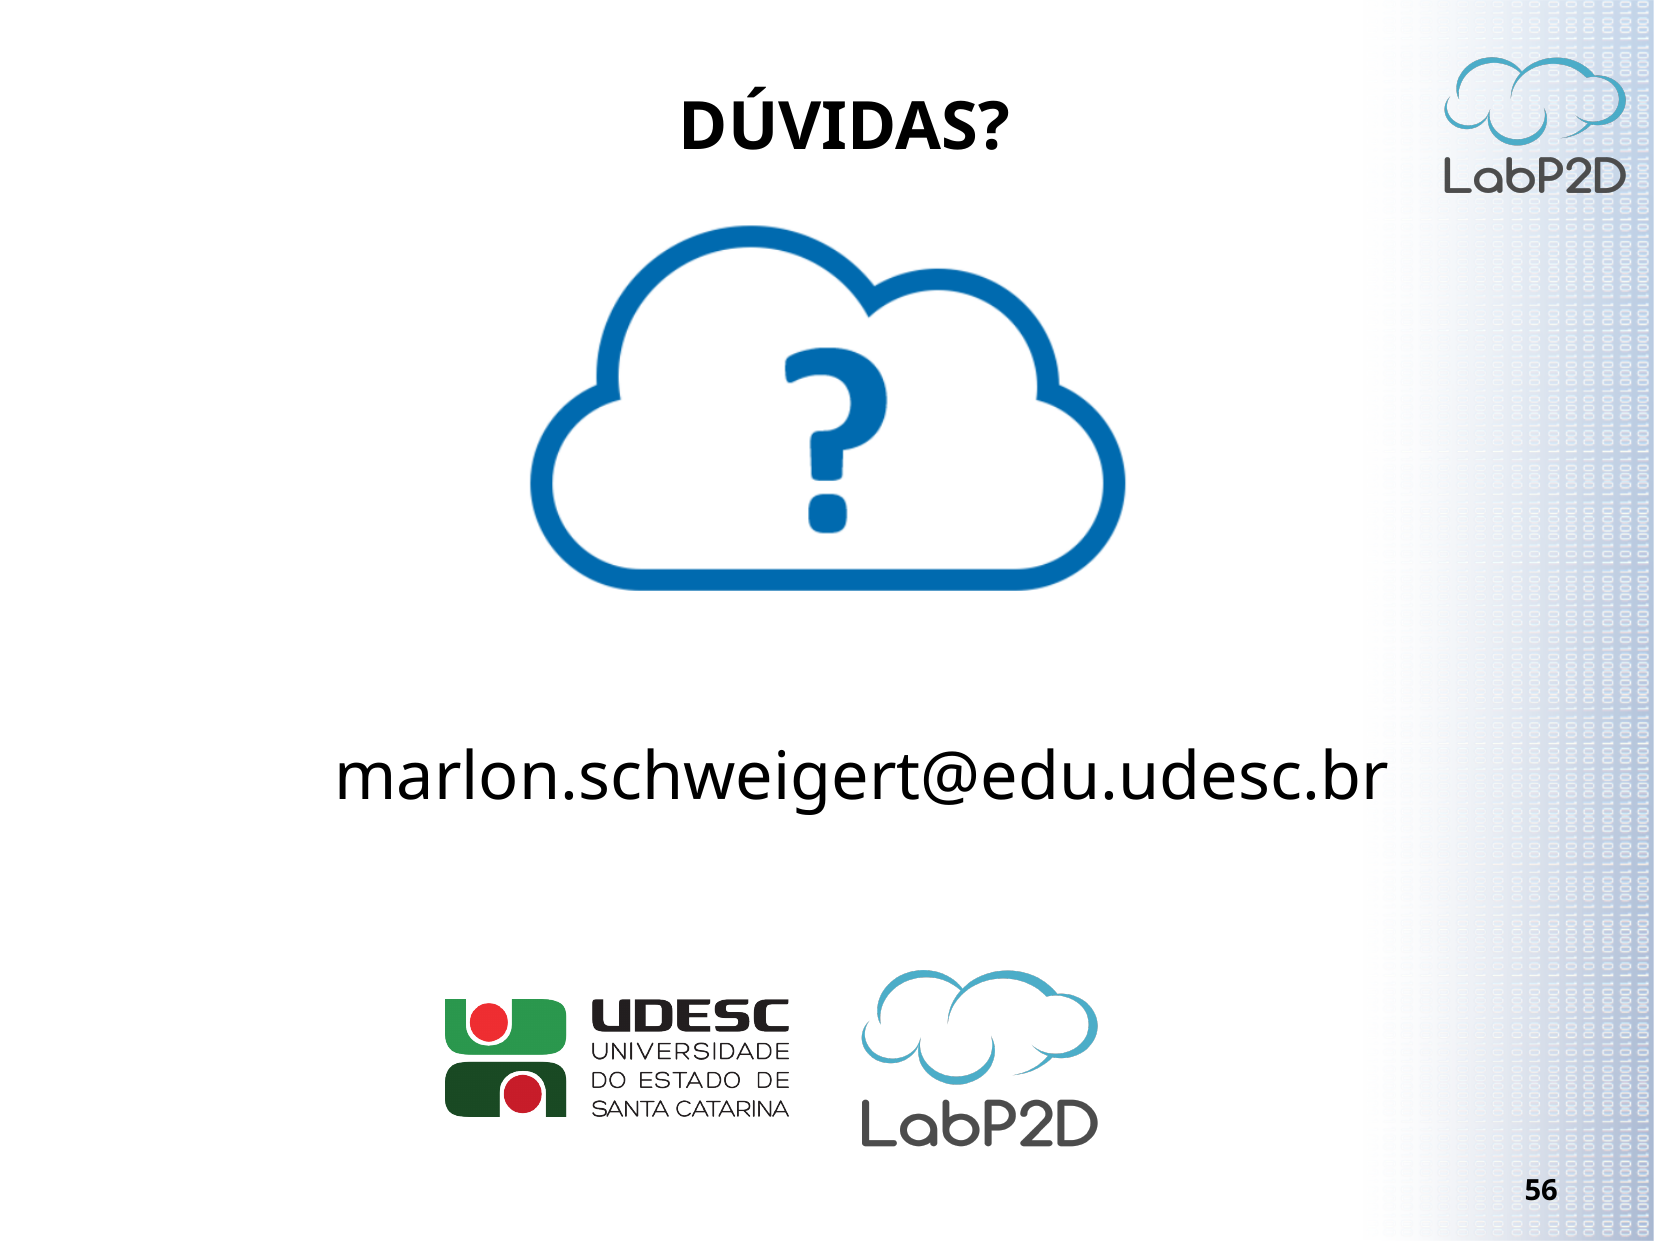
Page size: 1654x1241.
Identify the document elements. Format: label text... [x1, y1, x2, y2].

picture [519, 222, 1138, 601]
picture [848, 958, 1111, 1158]
picture [1360, 1, 1654, 1240]
title DÚVIDAS? [82, 19, 1571, 227]
picture [445, 999, 789, 1117]
list marlon.schweigert@edu.udesc.br [82, 661, 1571, 886]
